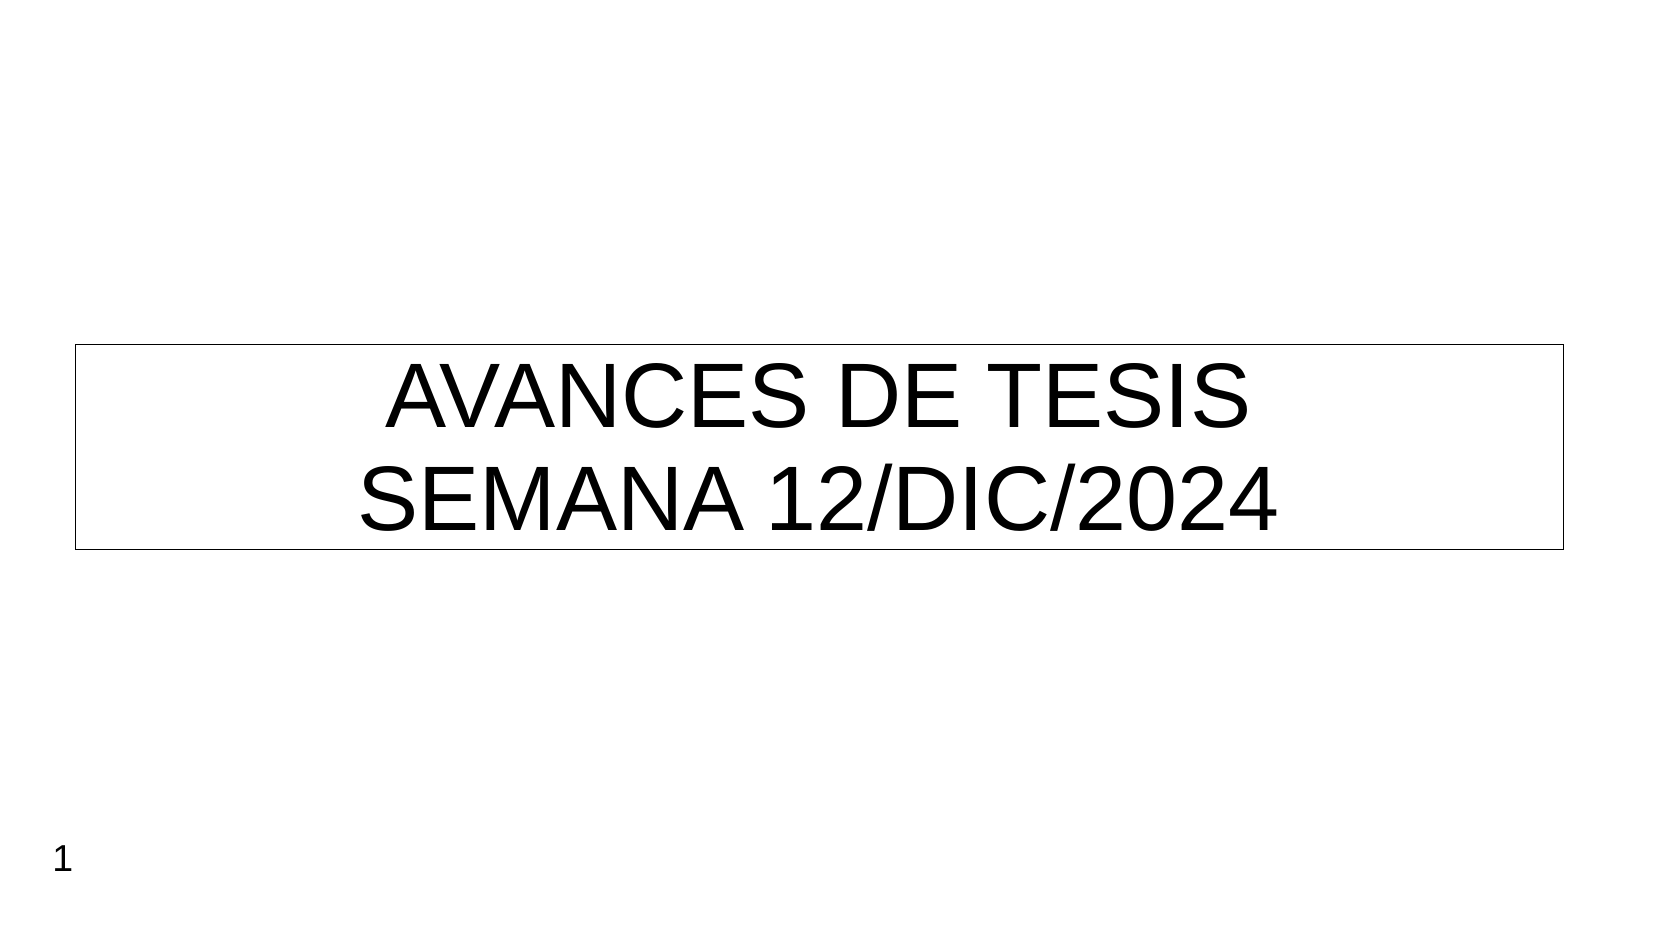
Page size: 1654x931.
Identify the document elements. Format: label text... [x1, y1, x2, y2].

title AVANCES DE TESIS SEMANA 12/DIC/2024 [75, 344, 1564, 550]
text_box <number> [37, 829, 667, 901]
